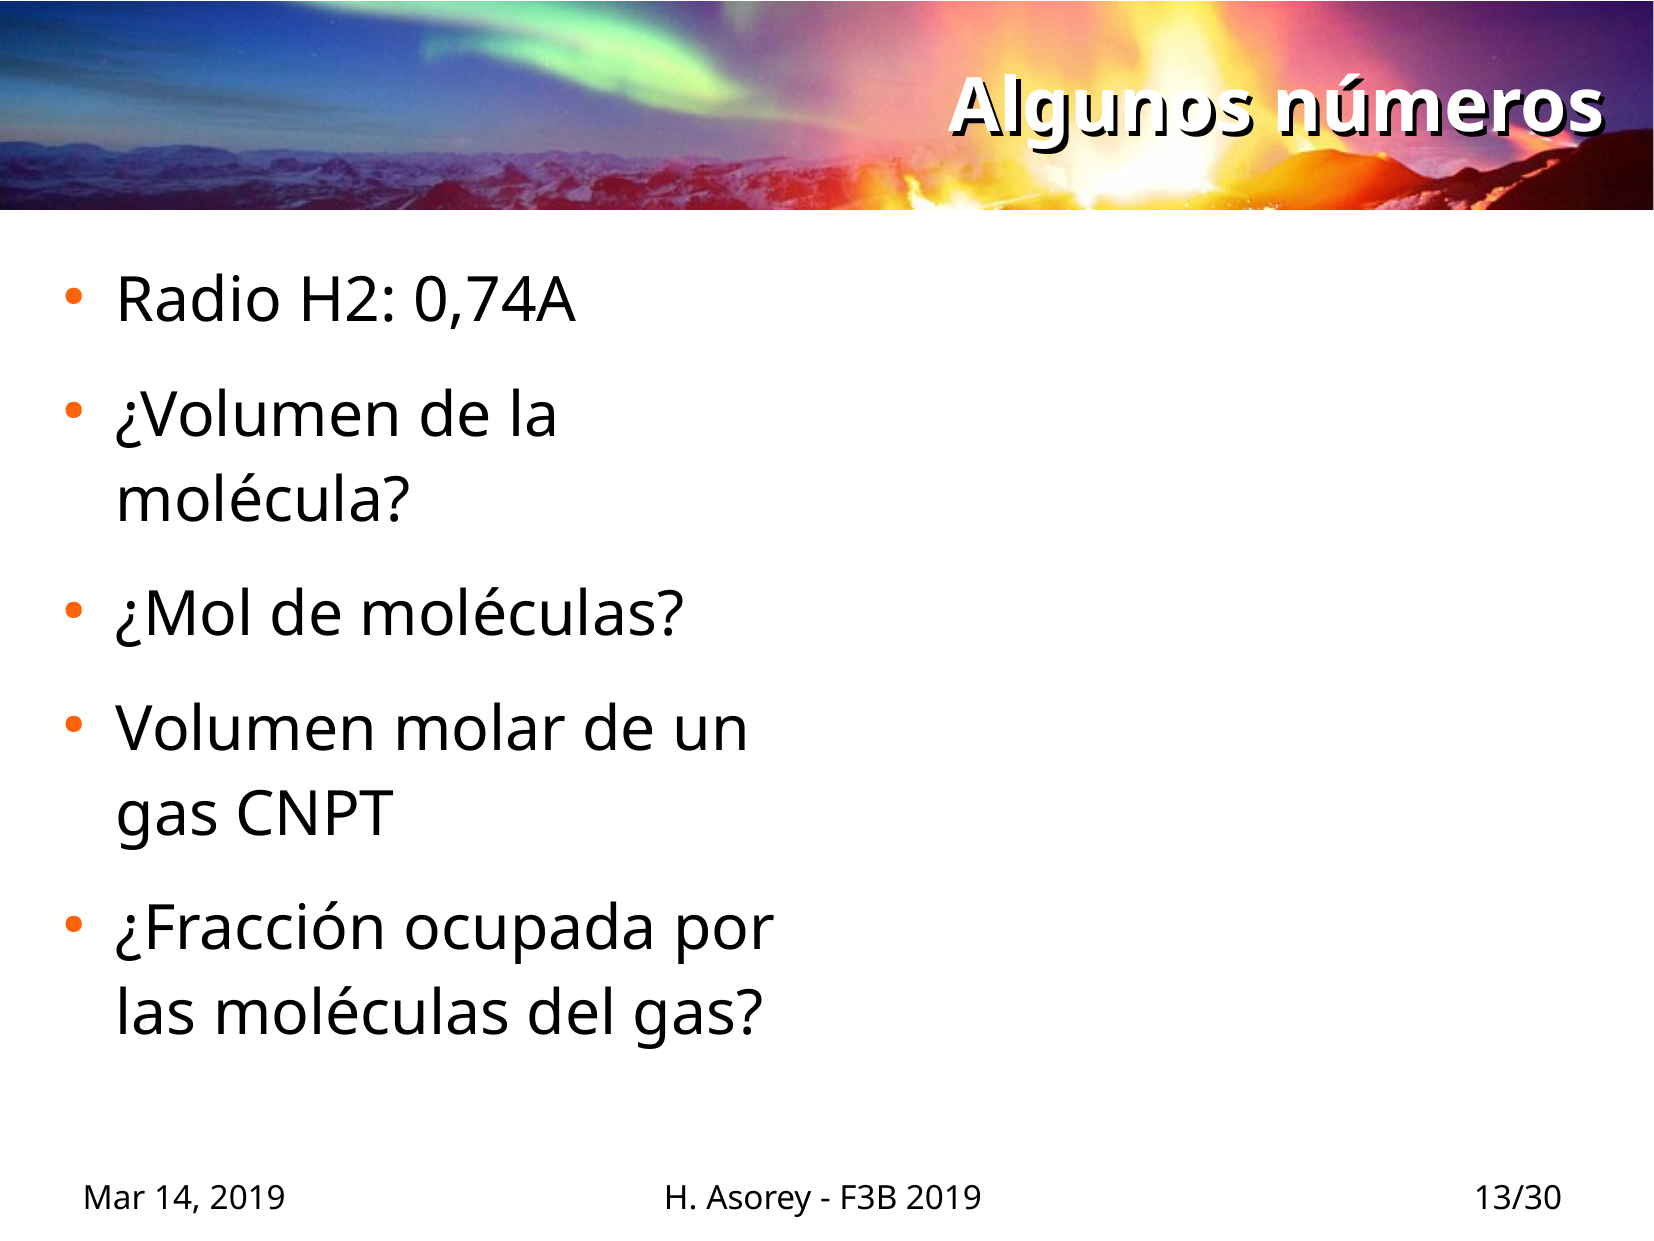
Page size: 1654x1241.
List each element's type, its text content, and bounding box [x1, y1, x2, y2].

title Algunos números [45, 15, 1606, 191]
list Radio H2: 0,74A ¿Volumen de la molécula? ¿Mol de moléculas? Volumen molar de un gas CNPT ¿Fracción ocupada por las moléculas del gas? [45, 255, 807, 1156]
picture [0, 1, 1654, 210]
